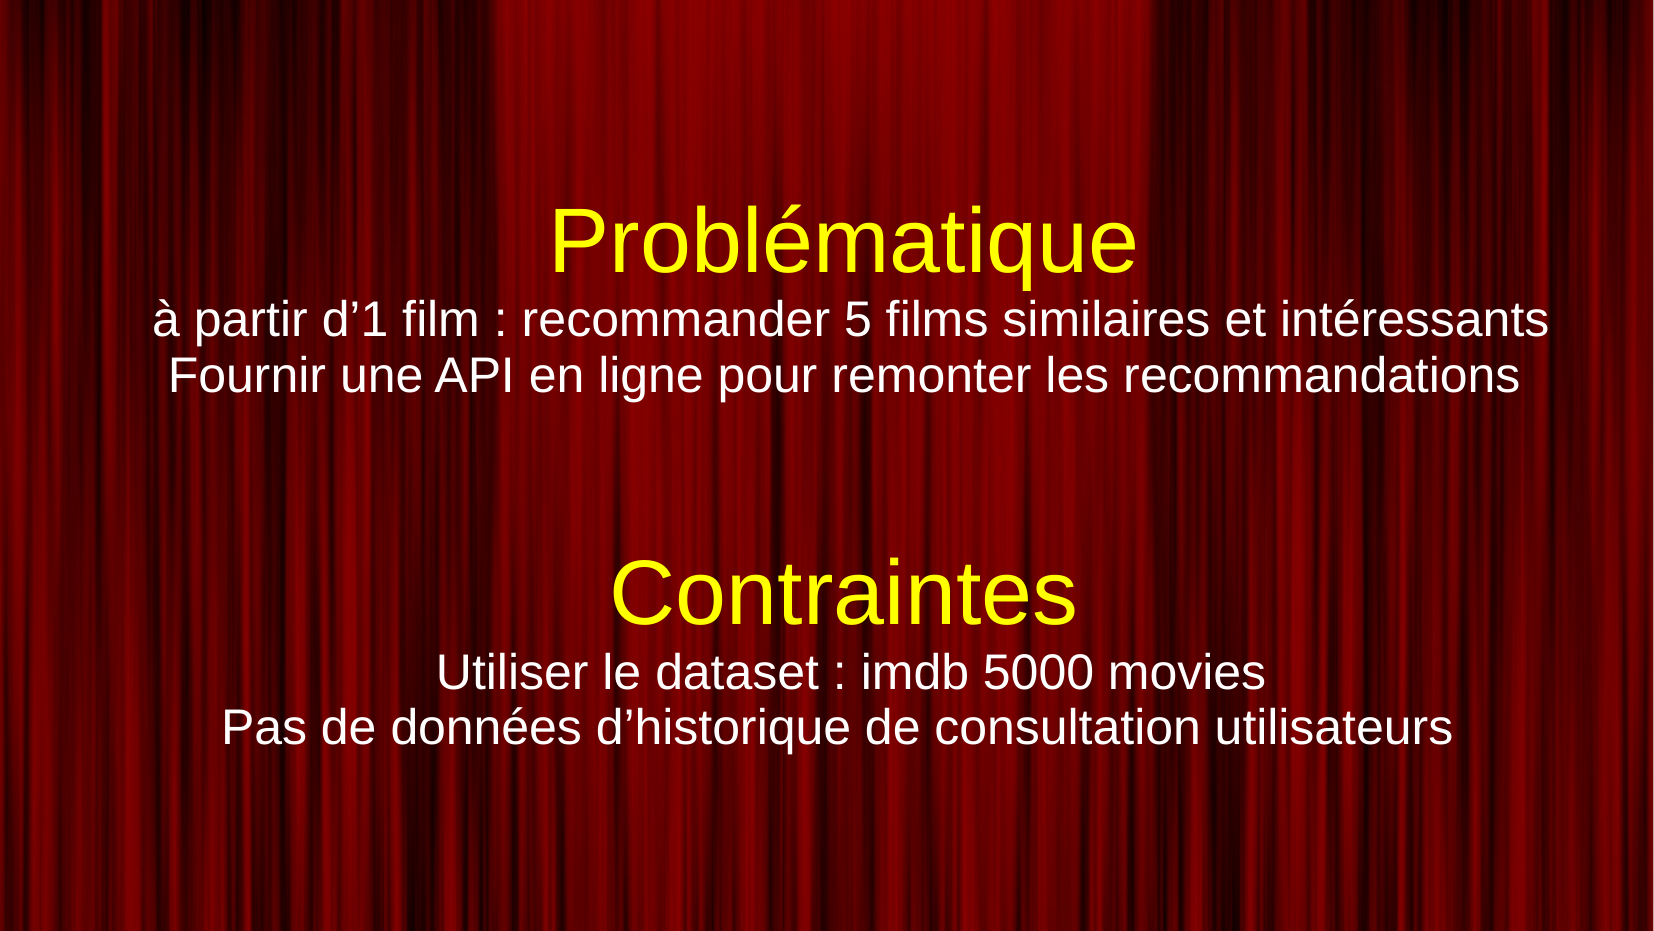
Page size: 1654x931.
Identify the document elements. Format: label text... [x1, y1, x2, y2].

title Contraintes Utiliser le dataset : imdb 5000 movies Pas de données d’historique de consultation utilisateurs [59, 541, 1630, 931]
title Problématique à partir d’1 film : recommander 5 films similaires et intéressants Fournir une API en ligne pour remonter les recommandations [59, 188, 1630, 541]
picture [0, 0, 1654, 931]
